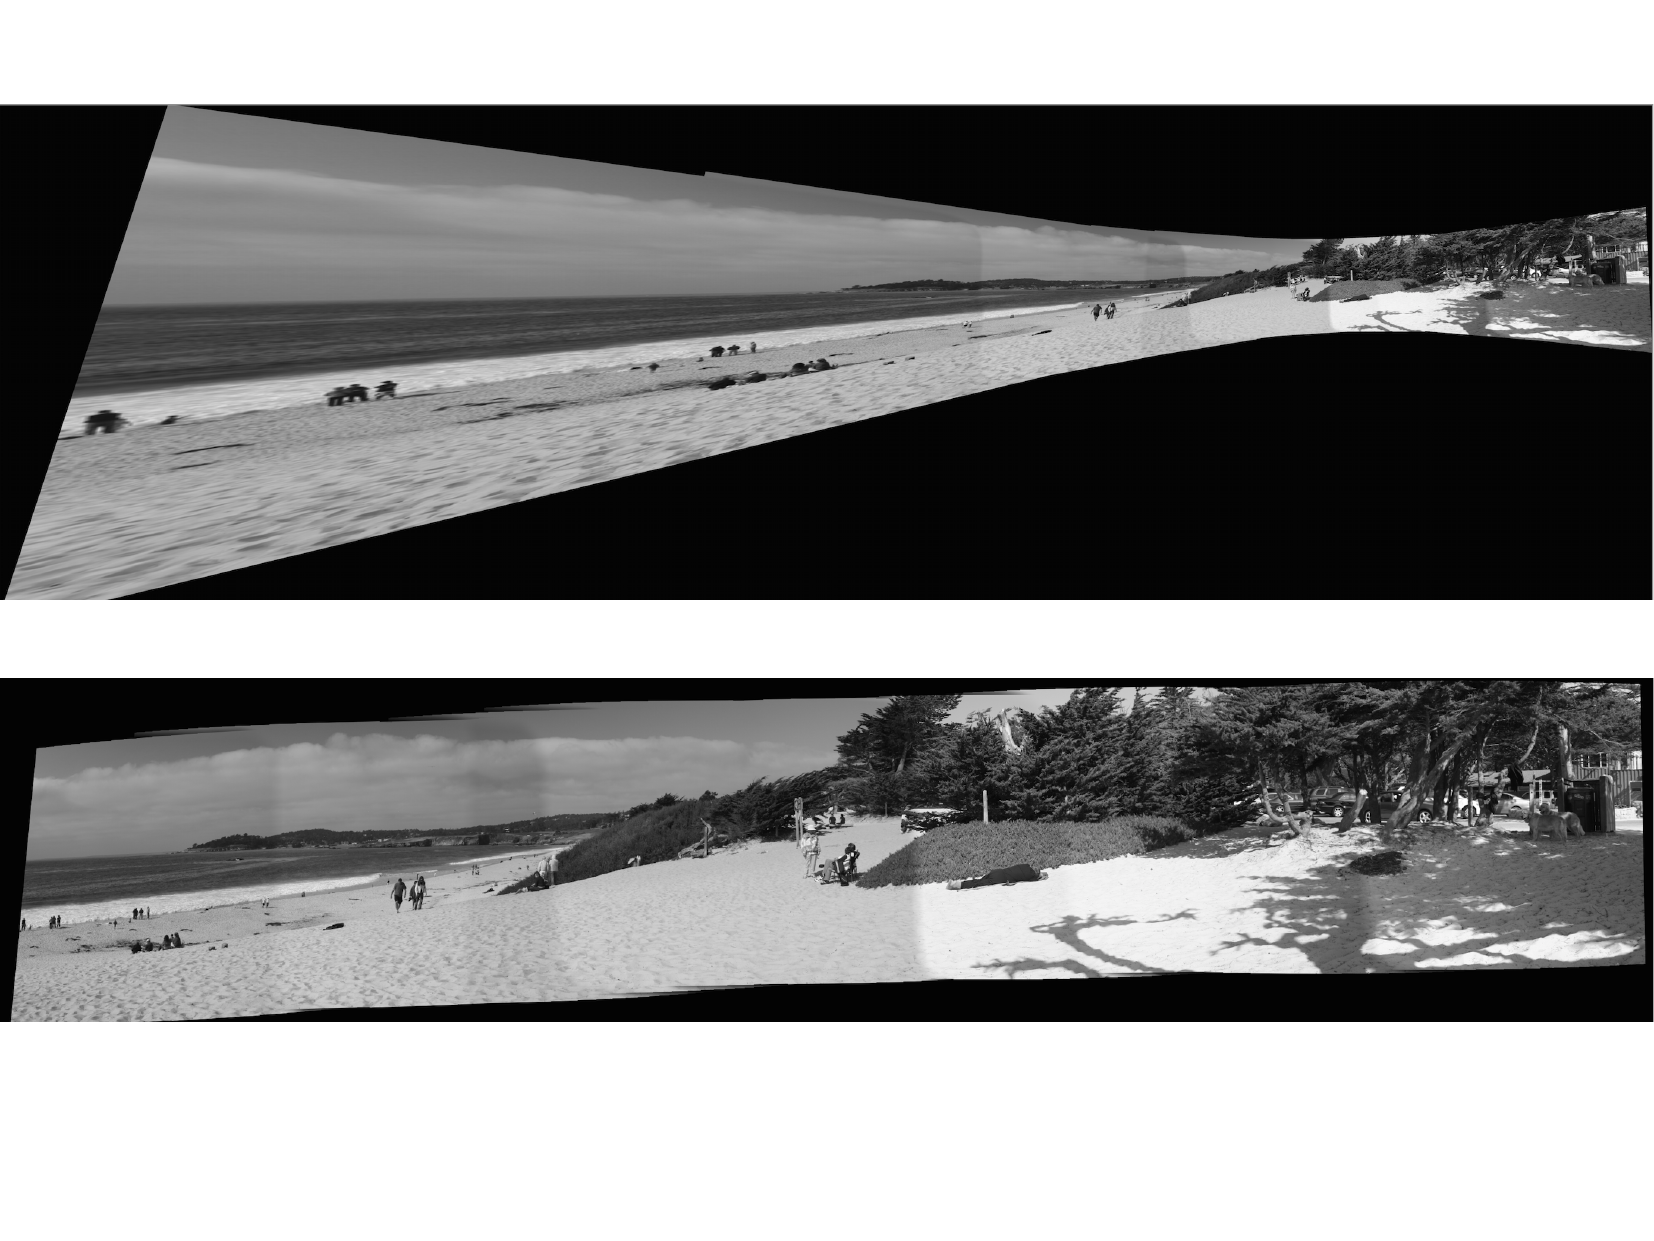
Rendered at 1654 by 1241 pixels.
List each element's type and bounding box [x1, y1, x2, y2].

picture [0, 678, 1654, 1023]
picture [0, 104, 1654, 601]
